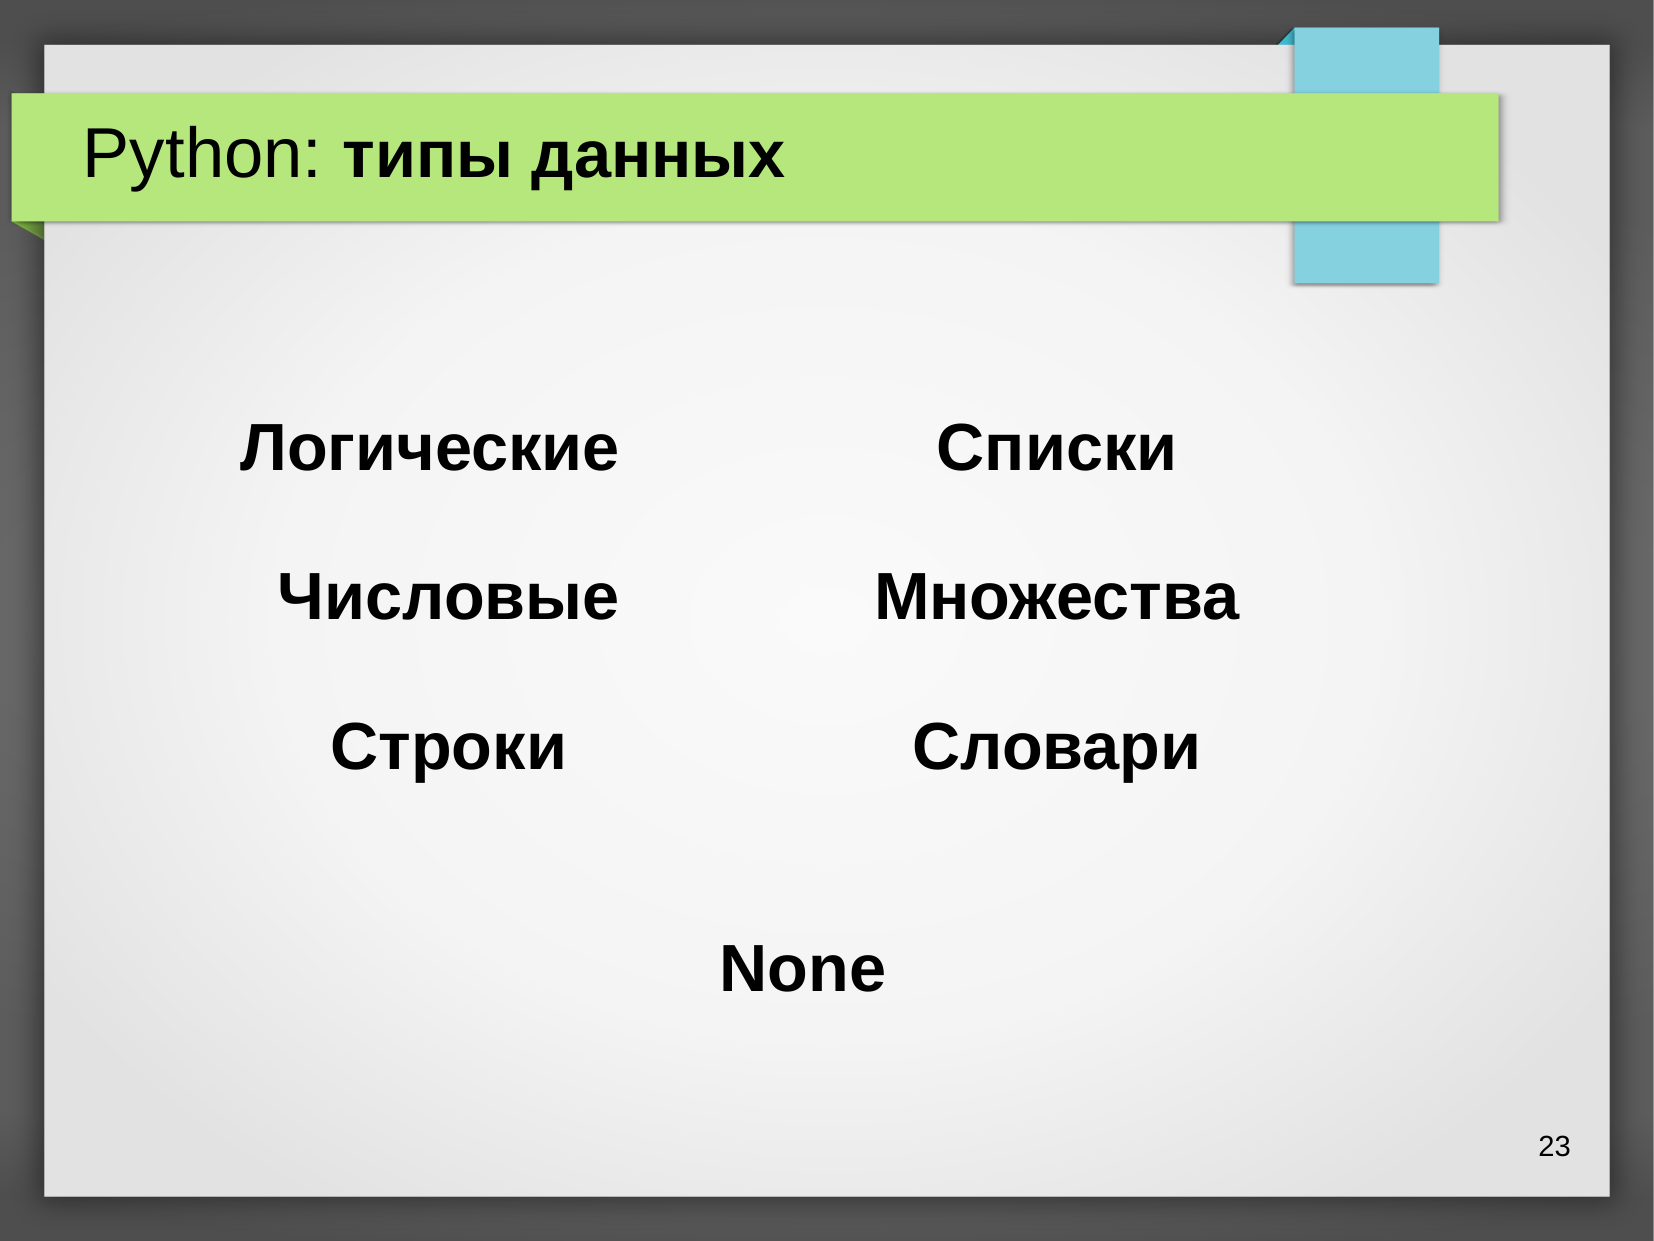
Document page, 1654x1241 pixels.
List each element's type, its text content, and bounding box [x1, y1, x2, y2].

text_box Логические Числовые Строки [129, 401, 768, 792]
text_box Списки Множества Словари [779, 377, 1335, 815]
picture [0, 0, 1654, 1241]
text_box None [625, 909, 981, 1028]
text_box [418, 923, 880, 1241]
title Python: типы данных [82, 49, 1571, 257]
